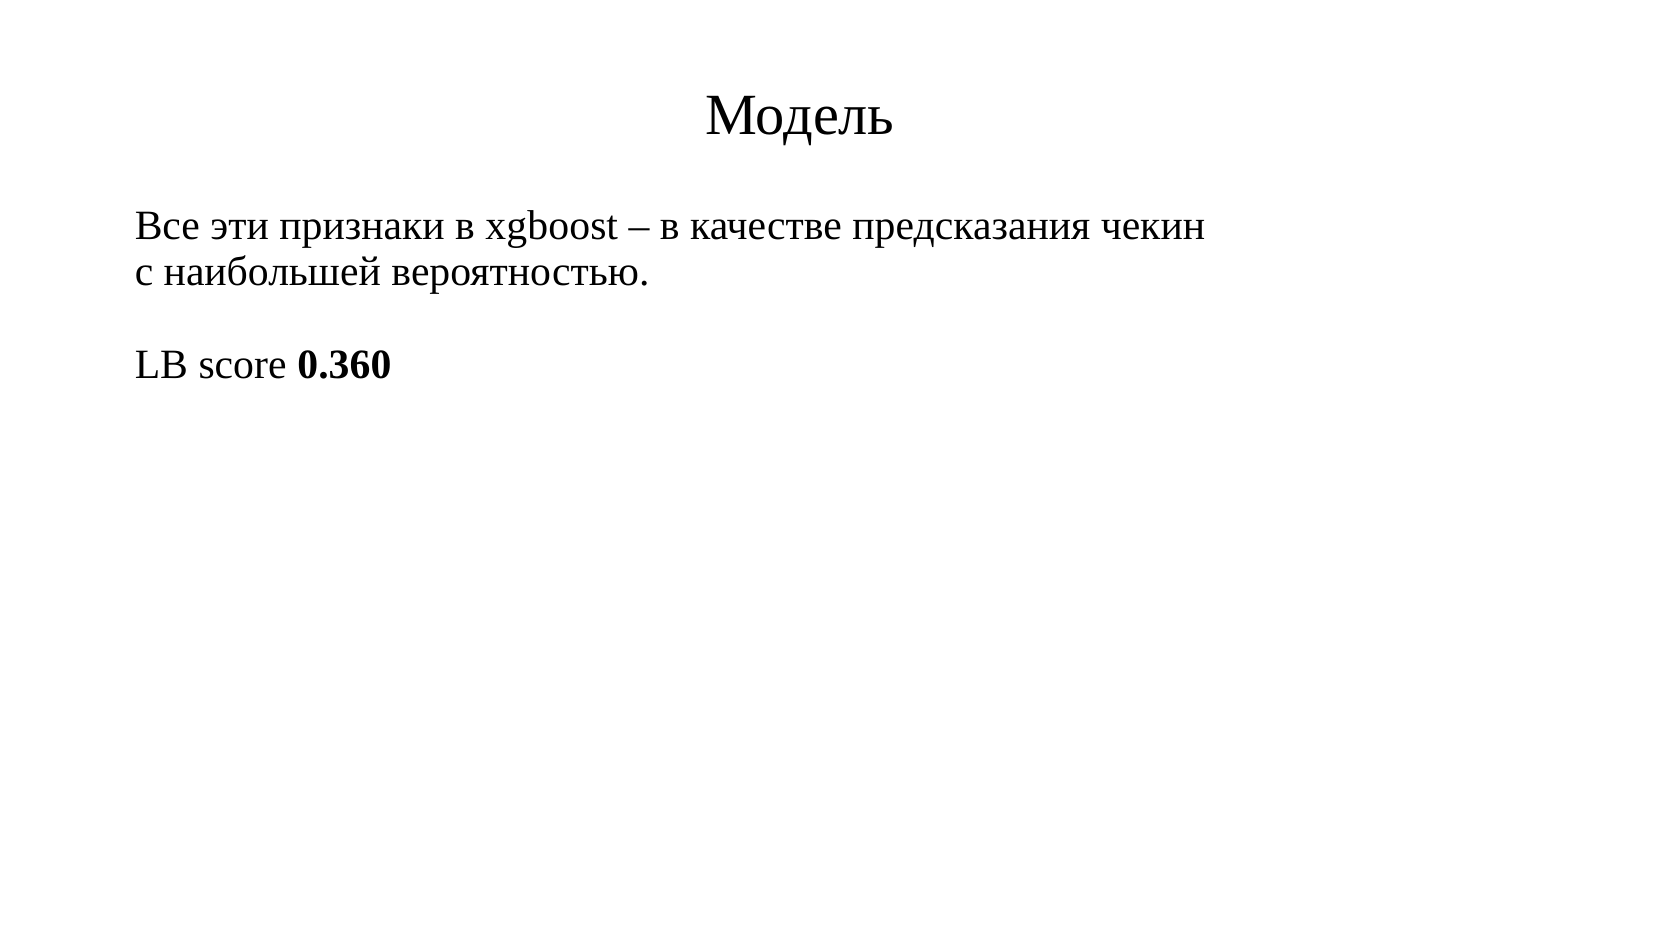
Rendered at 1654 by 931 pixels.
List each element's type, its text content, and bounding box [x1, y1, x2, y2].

text_box Все эти признаки в xgboost – в качестве предсказания чекин с наибольшей вероятностью. LB score 0.360 [120, 195, 1220, 396]
text_box Модель [690, 75, 910, 155]
